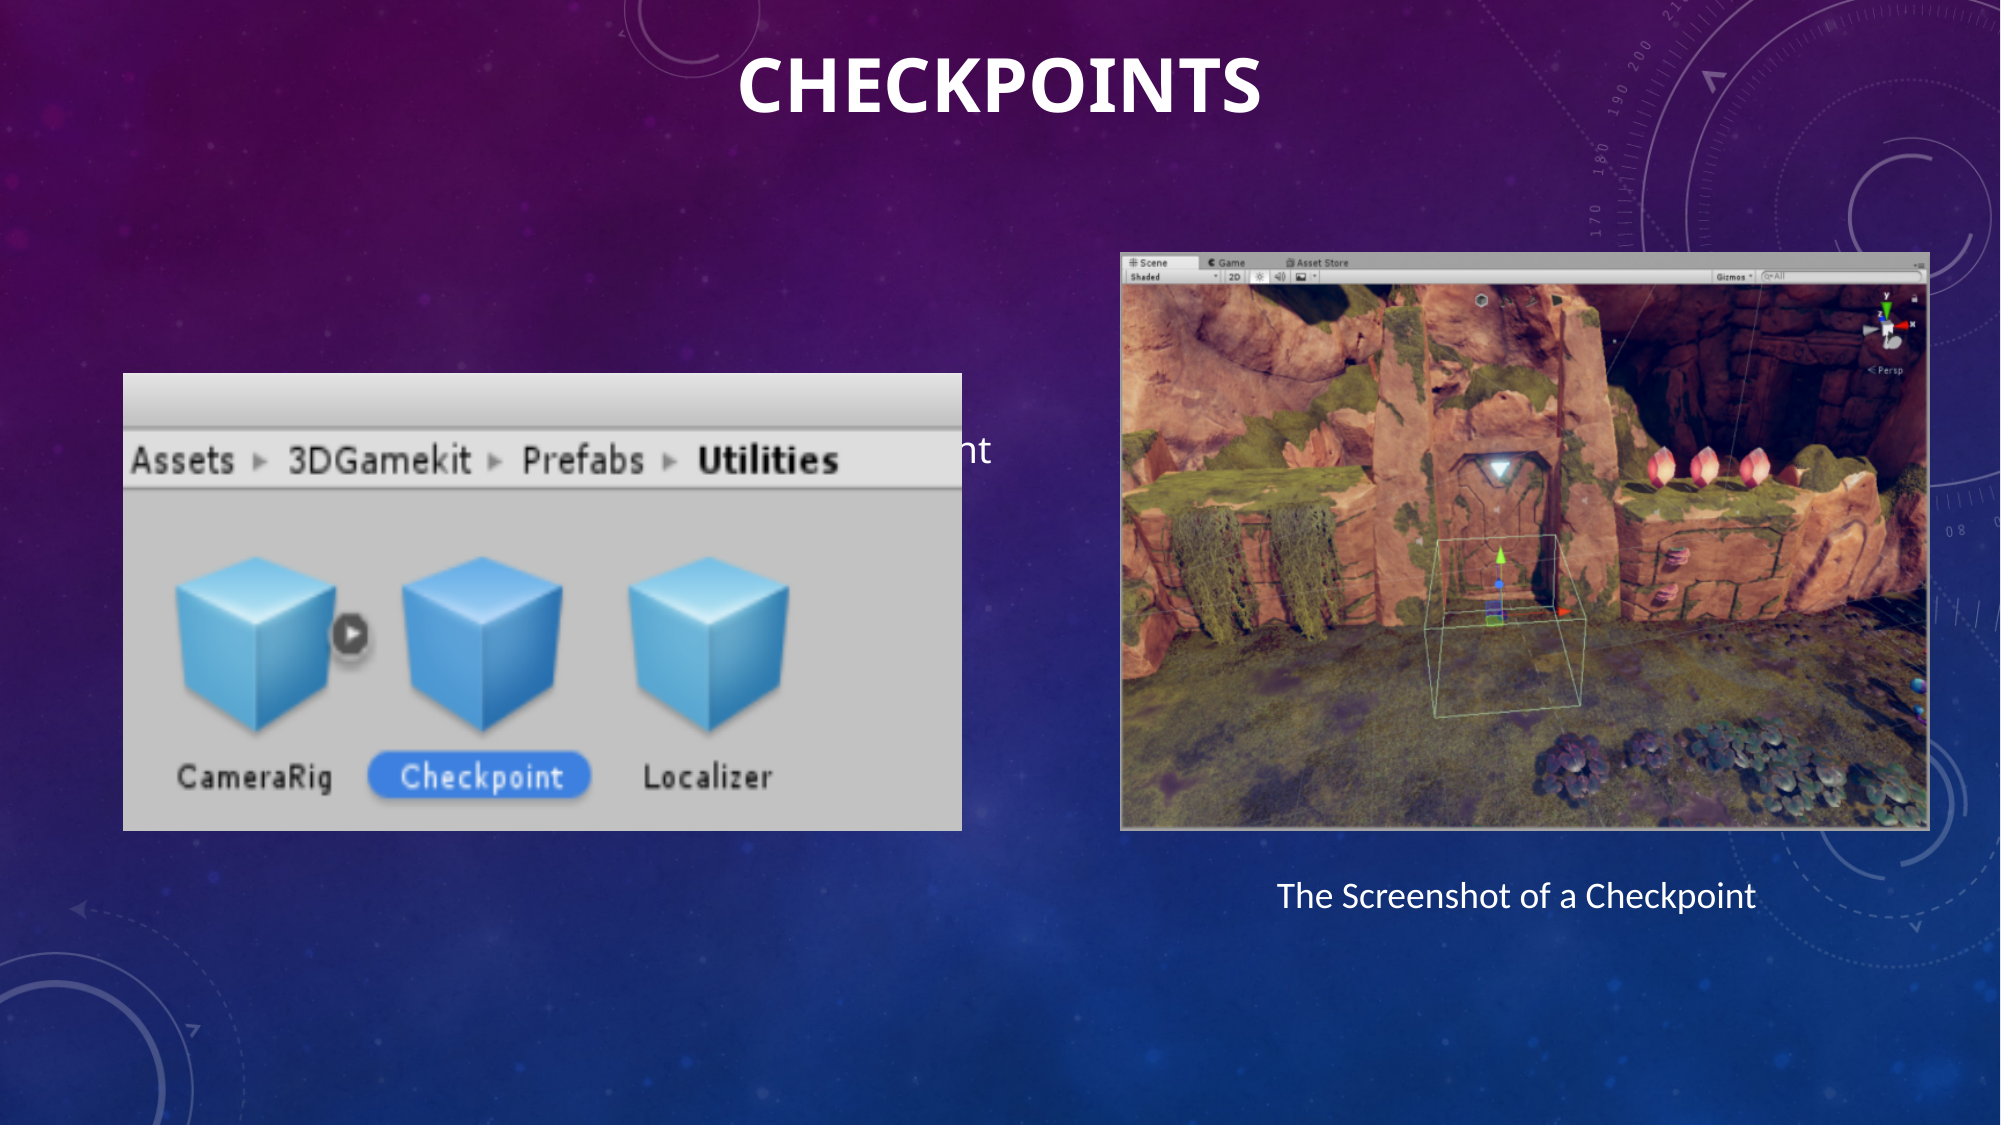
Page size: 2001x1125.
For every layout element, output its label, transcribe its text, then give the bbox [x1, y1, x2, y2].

picture [123, 373, 962, 831]
text_box The Screenshot of a Checkpoint [1048, 818, 1986, 925]
title Checkpoints [169, 0, 1832, 202]
list Checkpoints ensure that when the protagonist dies, she will be respawned at the last checkpoint she touched. [109, 373, 1049, 1125]
picture [1120, 253, 1930, 831]
